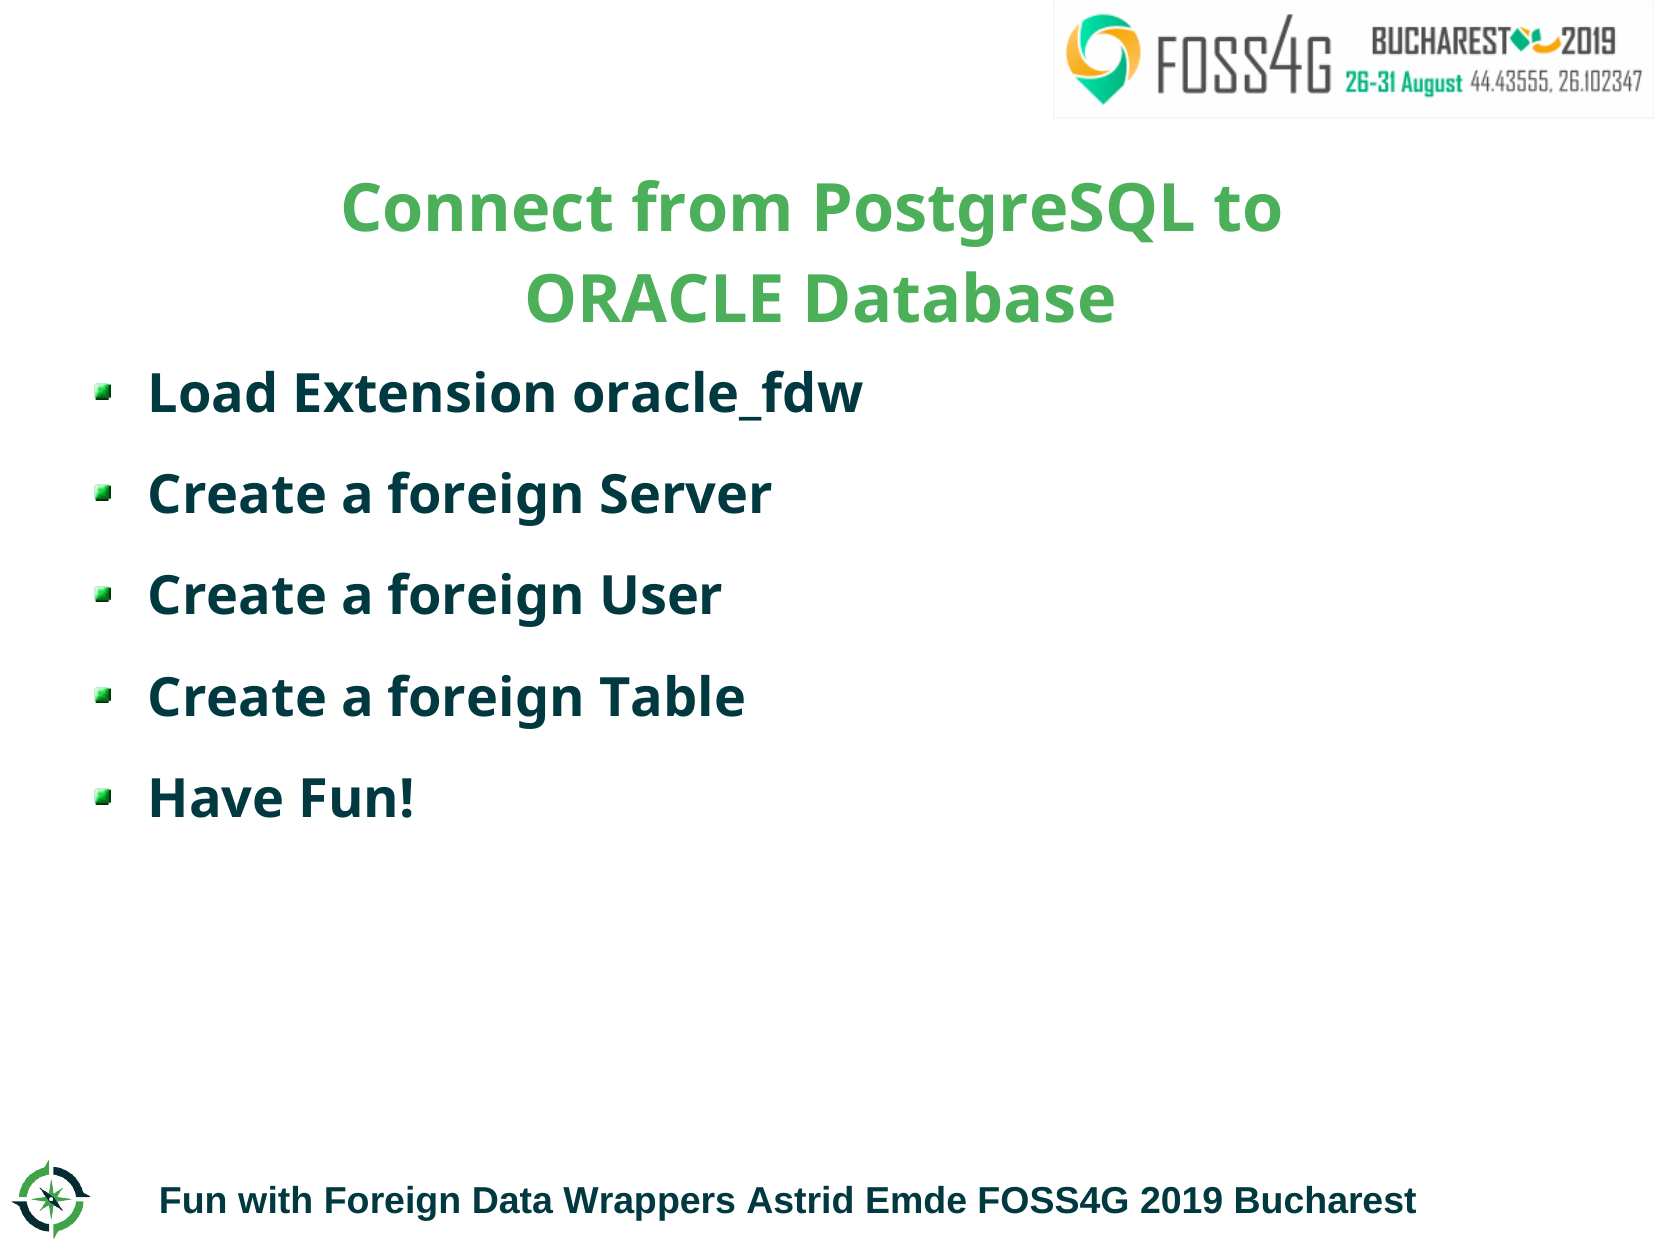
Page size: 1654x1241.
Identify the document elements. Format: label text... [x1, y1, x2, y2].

picture [1053, 0, 1654, 119]
title Connect from PostgreSQL to ORACLE Database [76, 173, 1565, 329]
picture [10, 1158, 92, 1240]
list Load Extension oracle_fdw Create a foreign Server Create a foreign User Create a foreign Table Have Fun! [76, 354, 1599, 1173]
